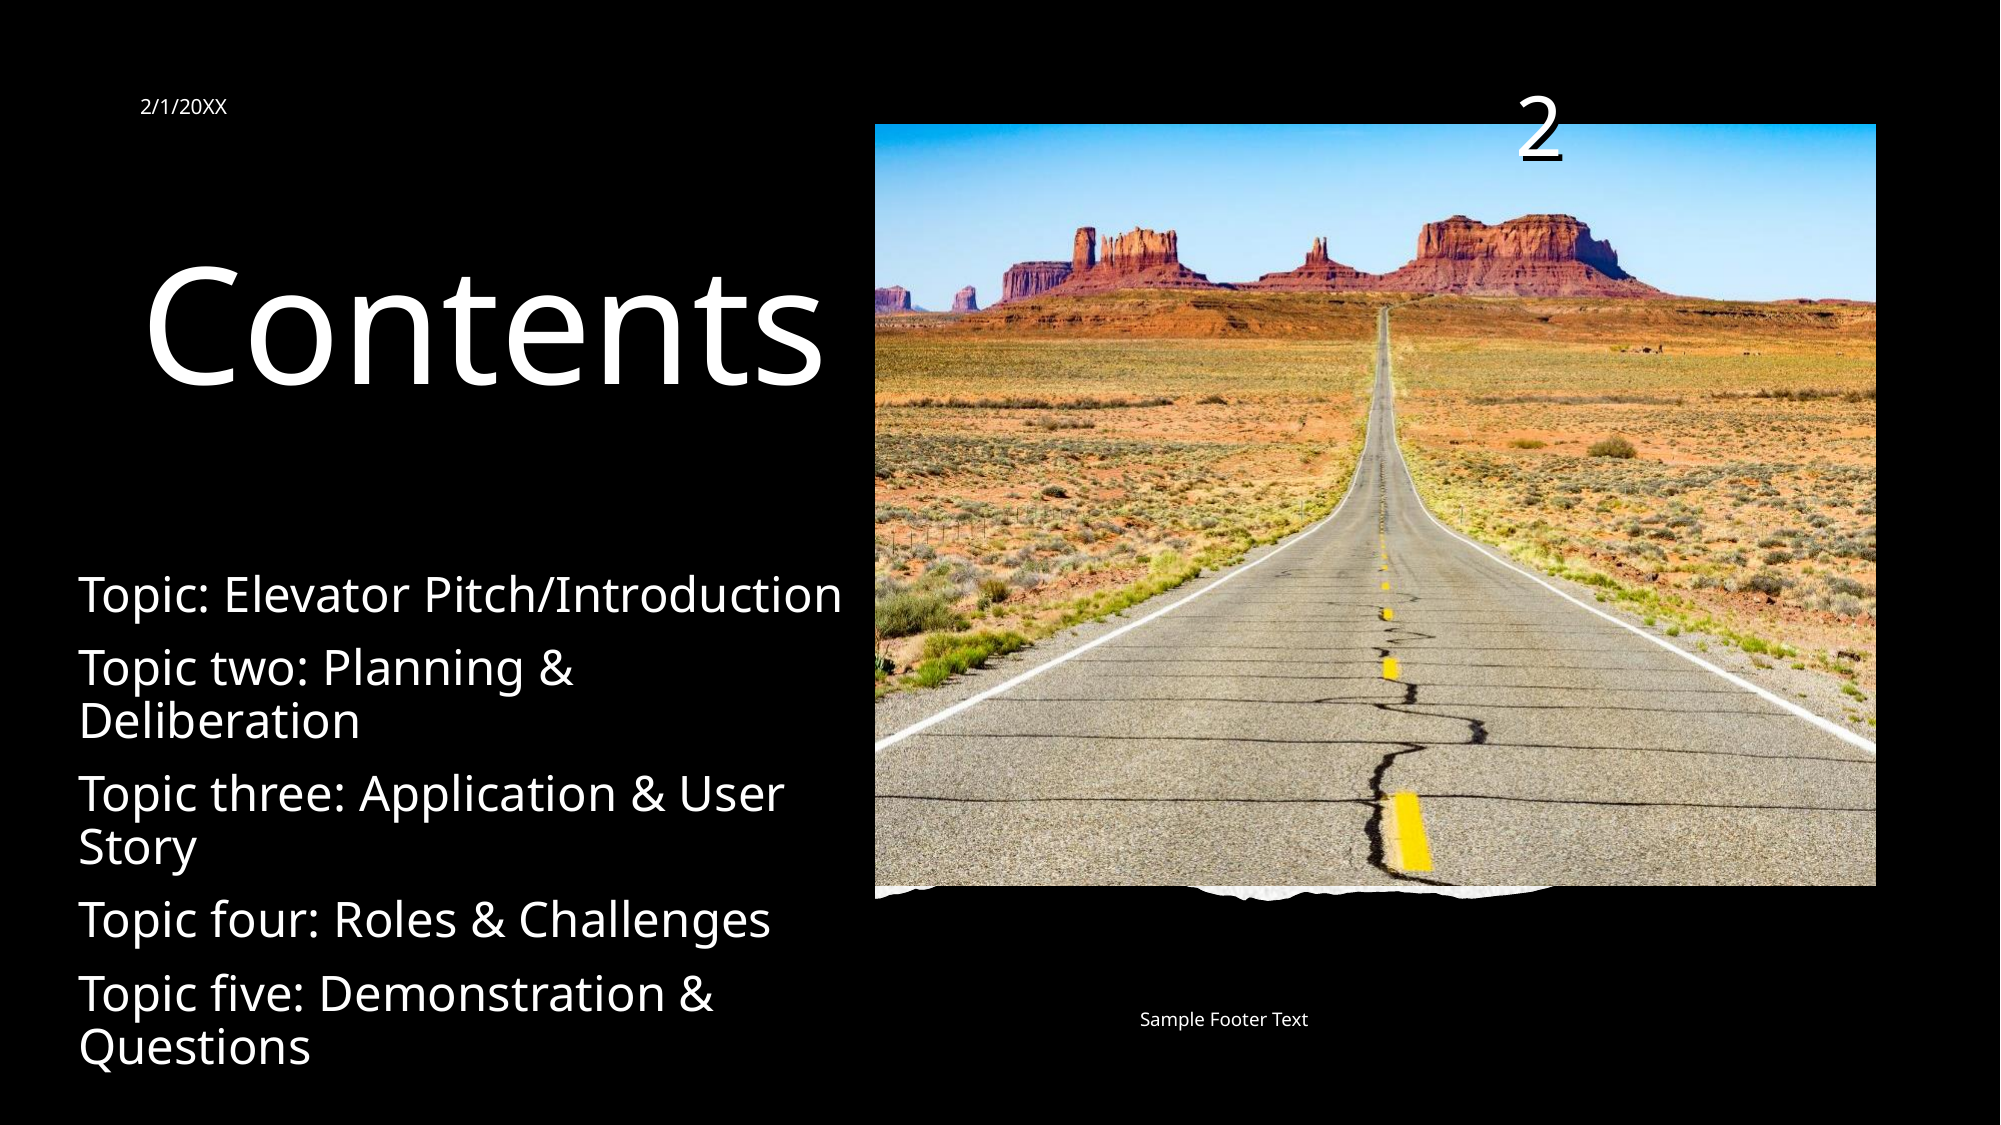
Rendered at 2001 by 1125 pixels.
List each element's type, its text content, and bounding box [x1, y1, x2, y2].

text_box Sample Footer Text [1125, 999, 1876, 1060]
title Contents [124, 236, 1264, 563]
text_box 2 [1500, 65, 1876, 191]
list Topic: Elevator Pitch/Introduction Topic two: Planning & Deliberation Topic three: Application & User Story Topic four: Roles & Challenges Topic five: Demonstration & Questions [63, 562, 875, 1086]
text_box 2/1/20XX [125, 65, 626, 126]
picture [875, 125, 1876, 886]
